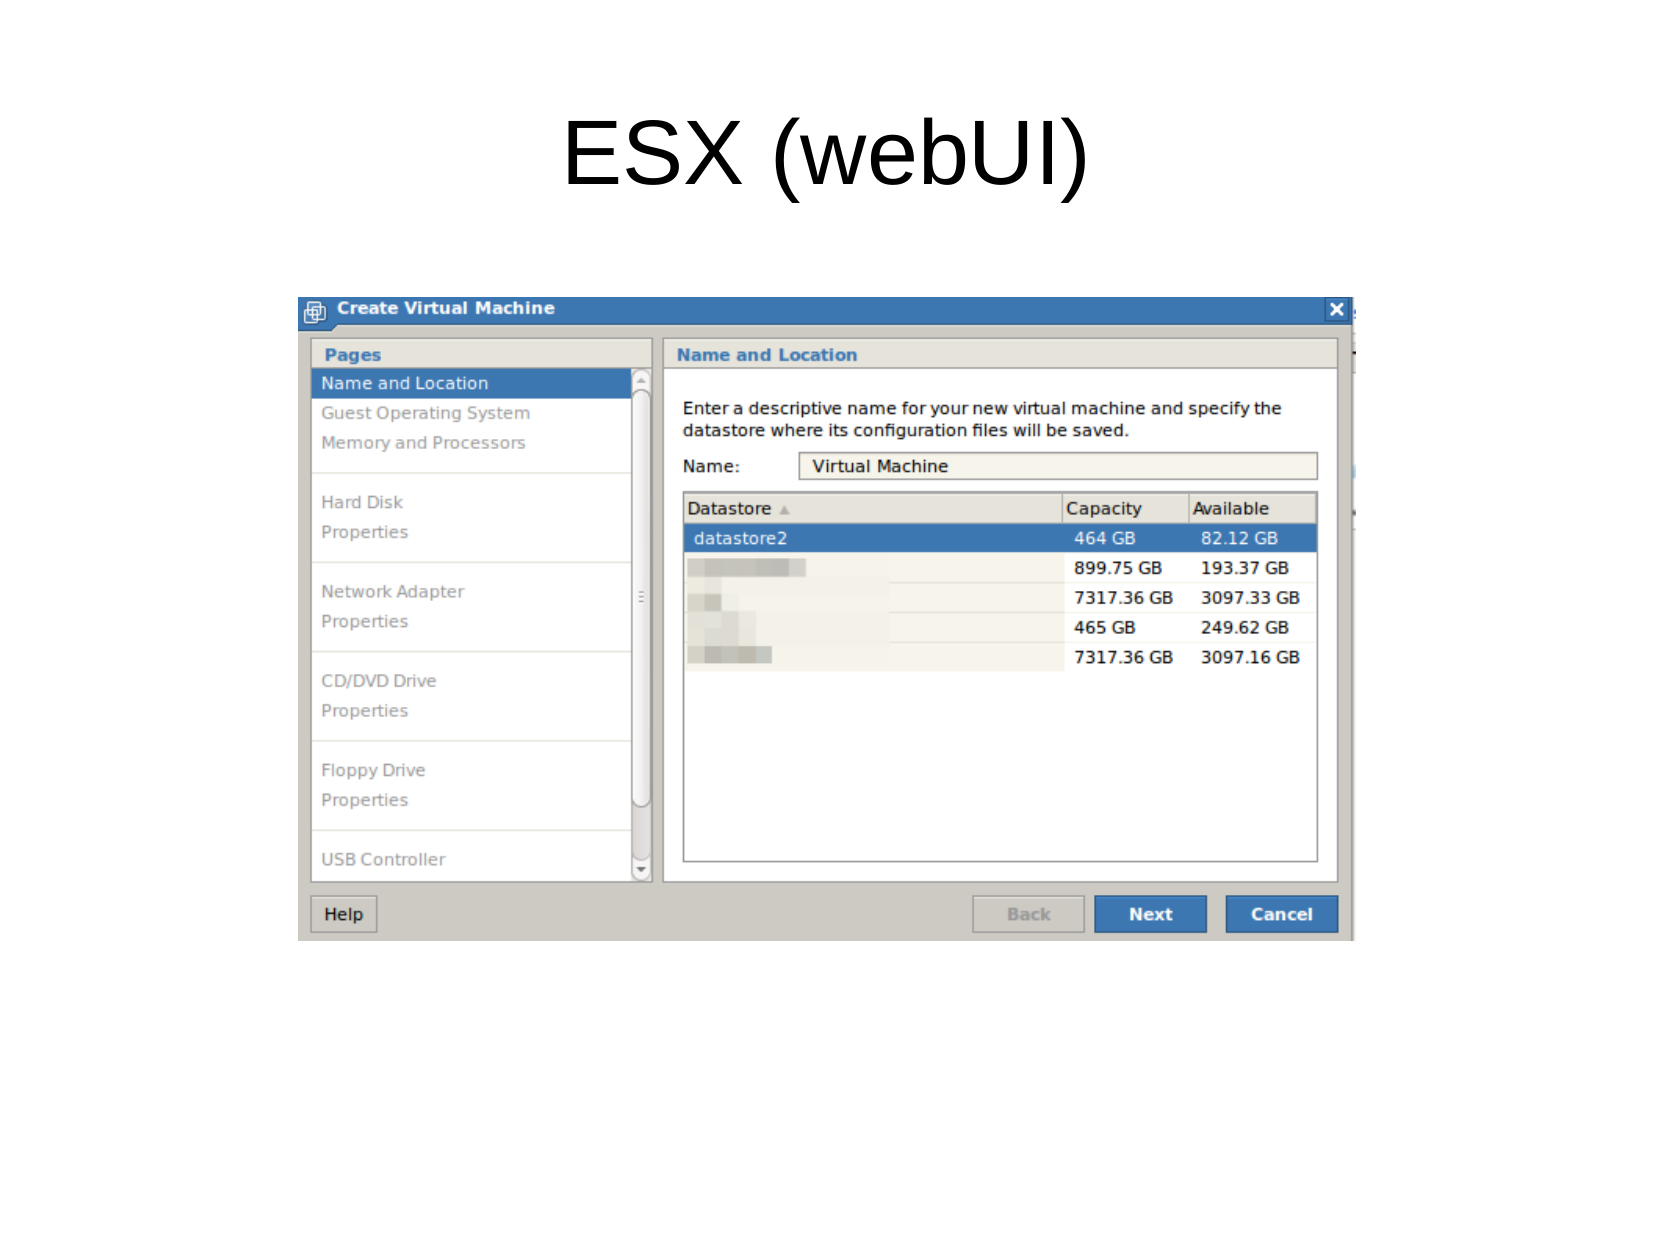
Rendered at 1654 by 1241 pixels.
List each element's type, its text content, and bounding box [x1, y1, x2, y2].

title ESX (webUI) [82, 49, 1571, 257]
picture [298, 297, 1356, 941]
